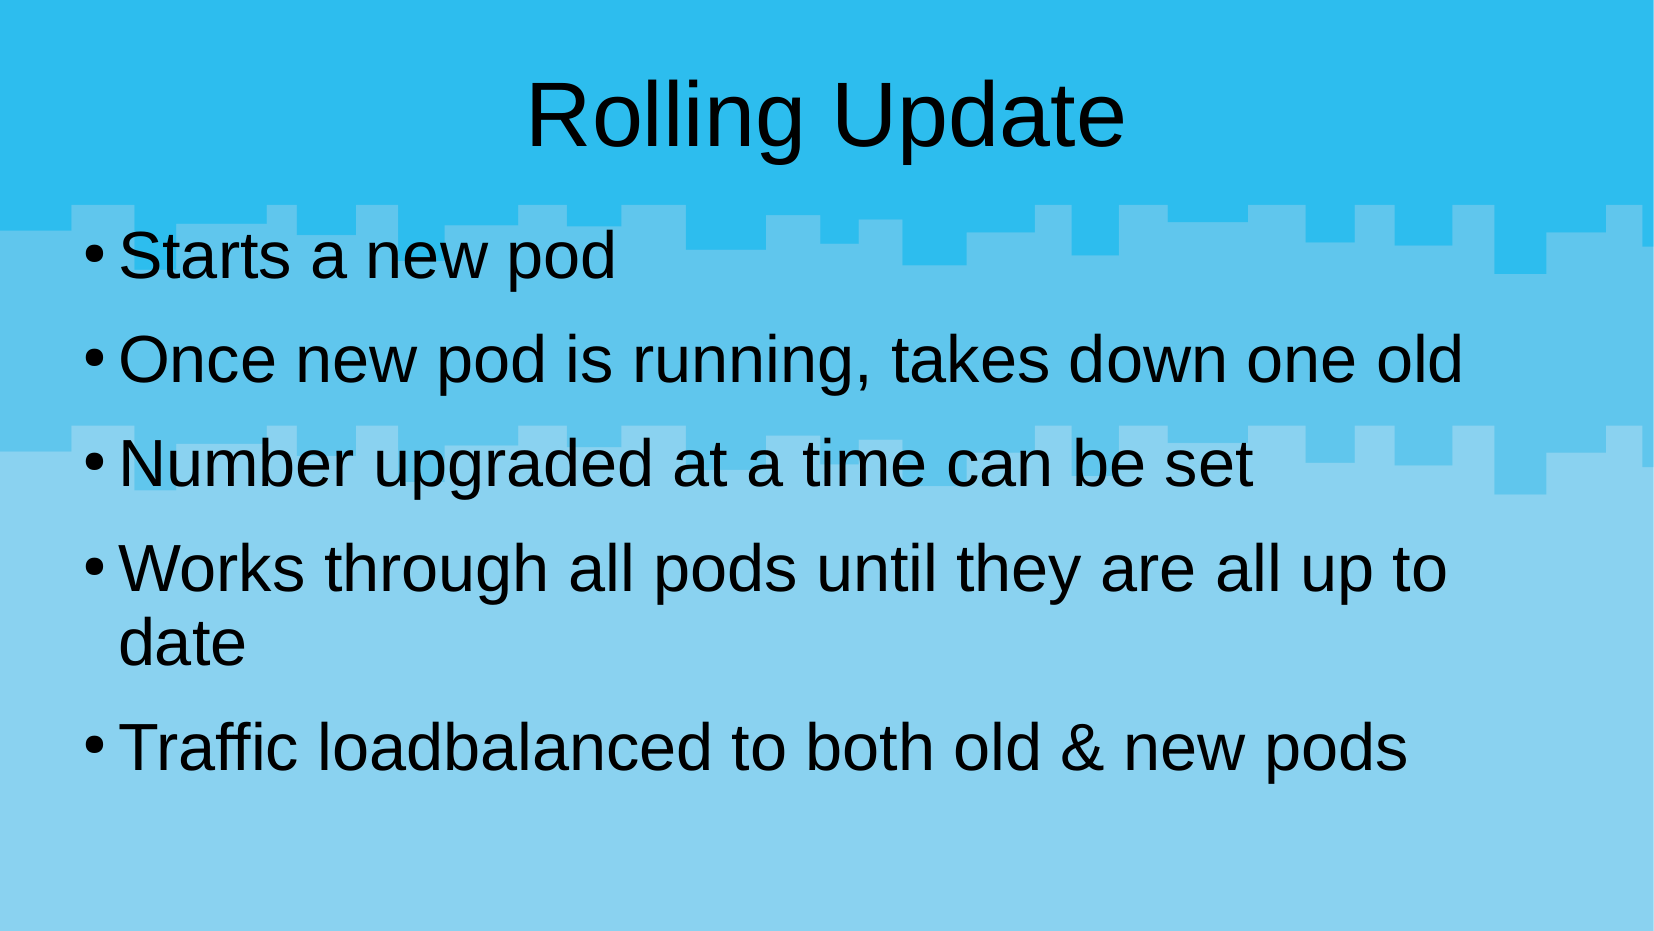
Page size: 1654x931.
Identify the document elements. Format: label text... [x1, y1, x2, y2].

picture [0, 0, 1654, 931]
subtitle Starts a new pod Once new pod is running, takes down one old Number upgraded at a time can be set Works through all pods until they are all up to date Traffic loadbalanced to both old & new pods [82, 217, 1571, 827]
title Rolling Update [82, 37, 1571, 193]
